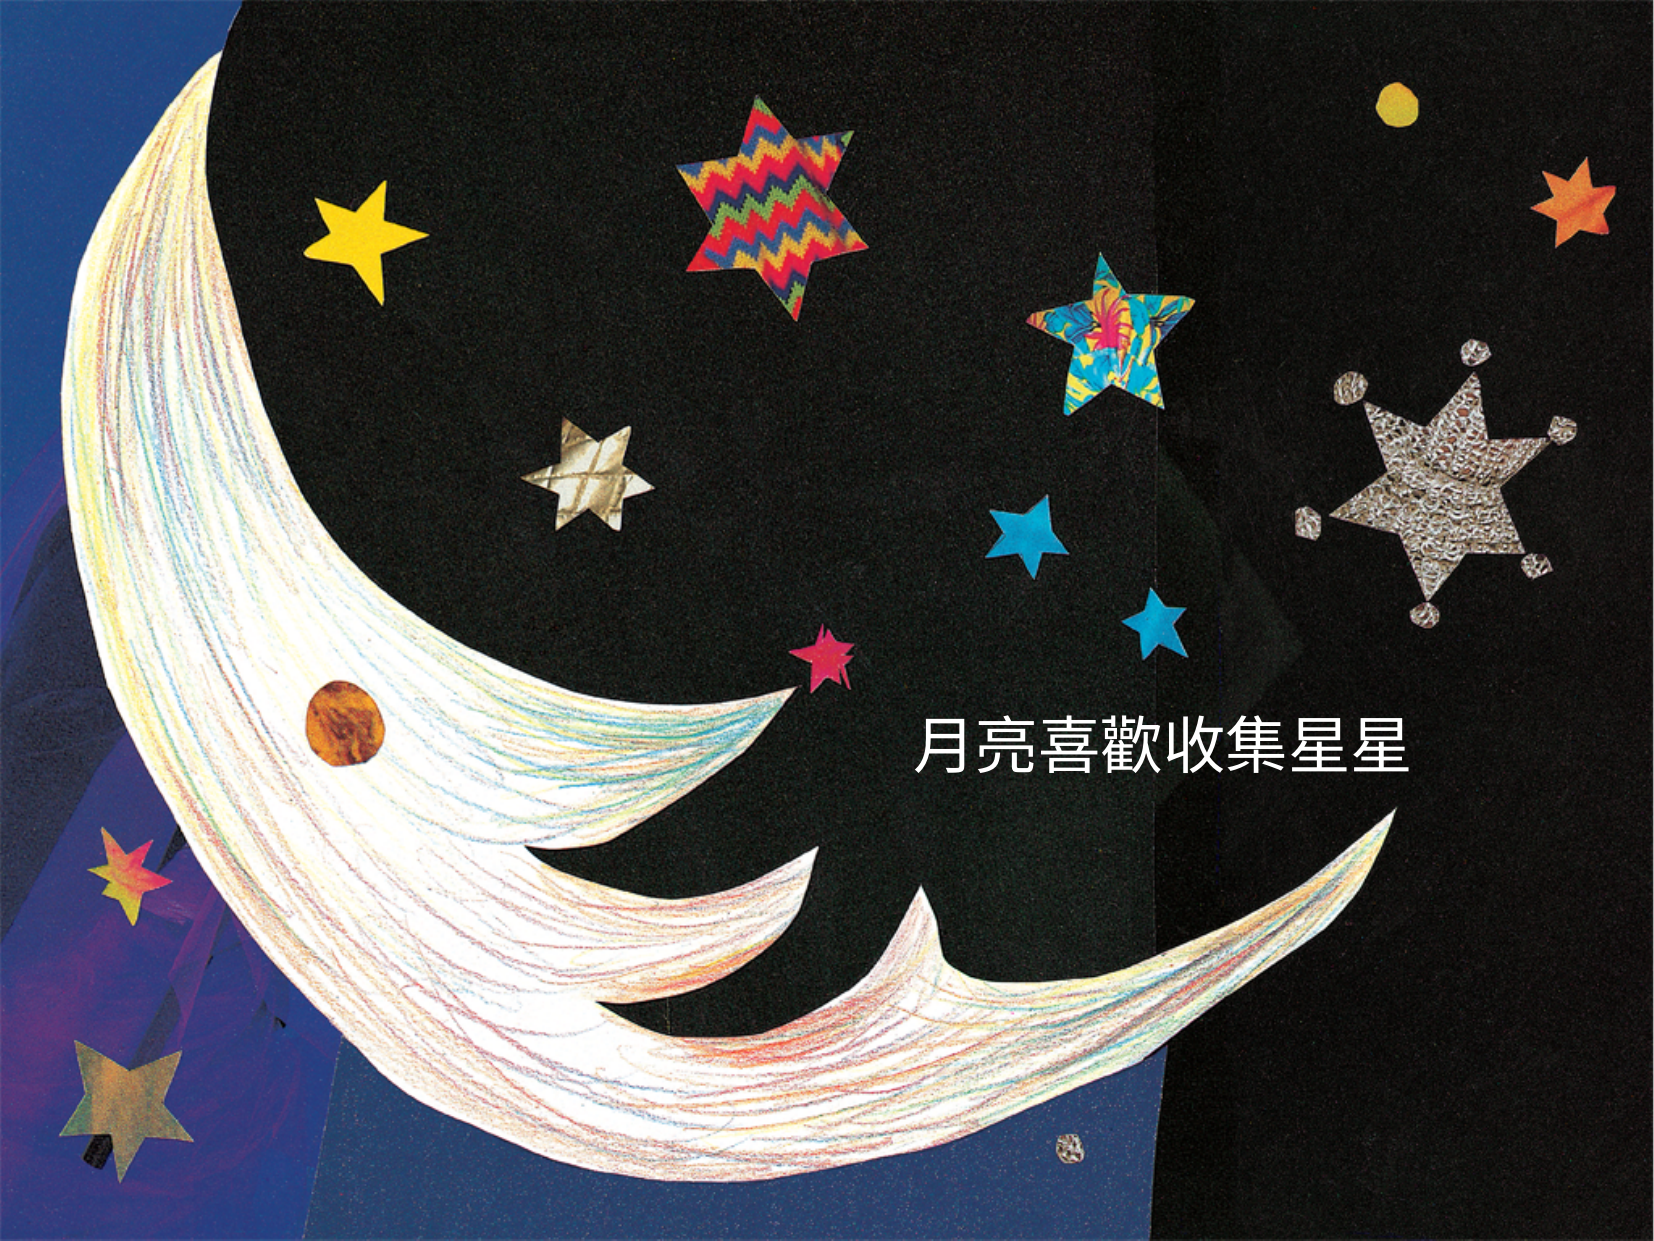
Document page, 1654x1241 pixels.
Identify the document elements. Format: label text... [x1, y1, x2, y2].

title 月亮喜歡收集星星 [791, 637, 1536, 845]
picture [0, 0, 1654, 1241]
